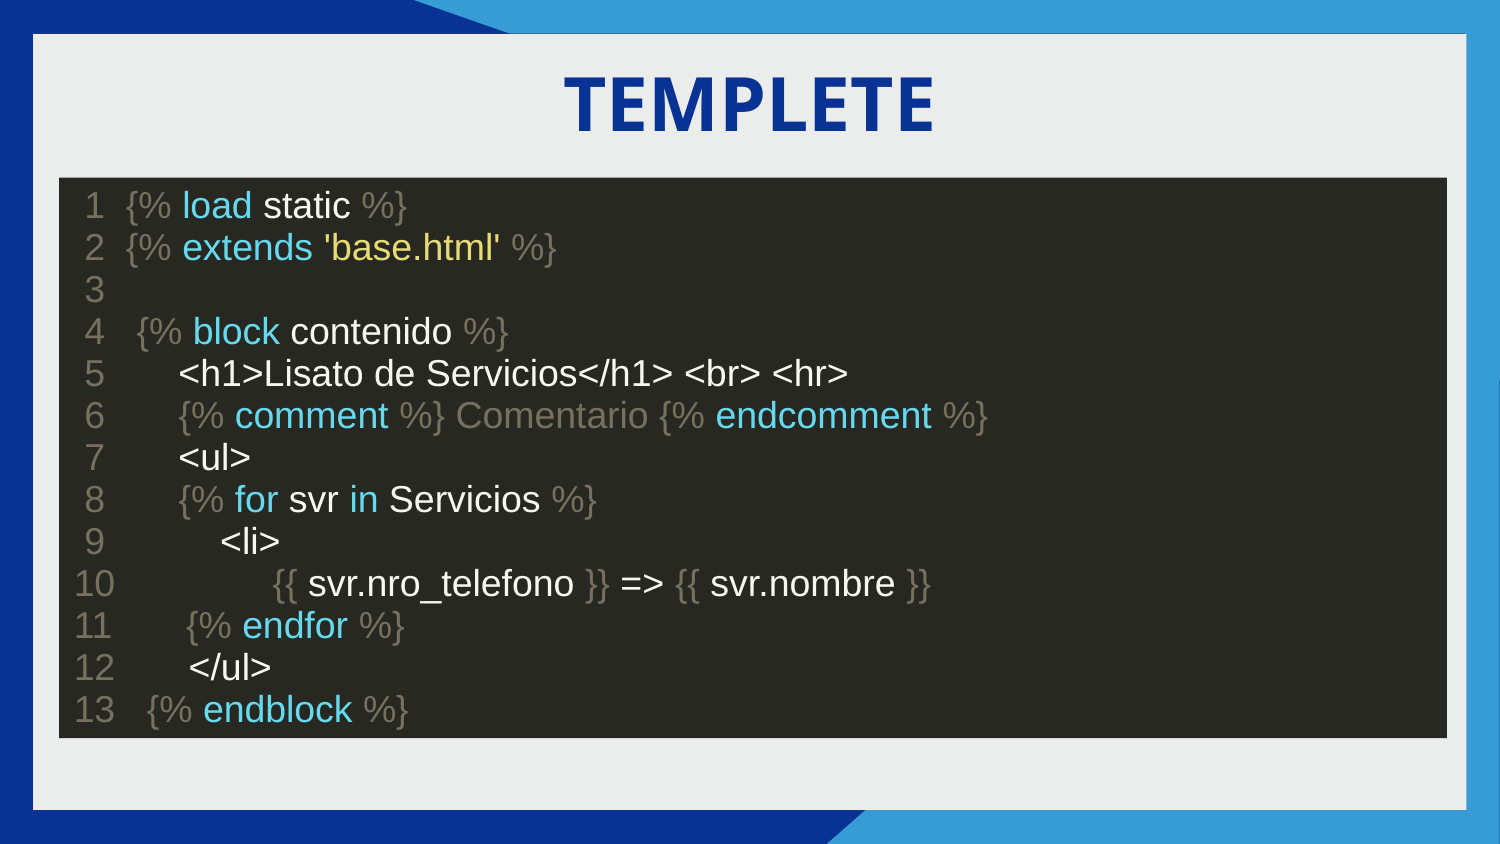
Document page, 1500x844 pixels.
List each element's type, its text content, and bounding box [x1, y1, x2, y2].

text_box 1 {% load static %} 2 {% extends 'base.html' %} 3 4 {% block contenido %} 5 <h1>Lisato de Servicios</h1> <br> <hr> 6 {% comment %} Comentario {% endcomment %} 7 <ul> 8 {% for svr in Servicios %} 9 <li> 10 {{ svr.nro_telefono }} => {{ svr.nombre }} 11 {% endfor %} 12 </ul> 13 {% endblock %} [59, 177, 1447, 739]
title TEMPLETE [34, 36, 1466, 178]
